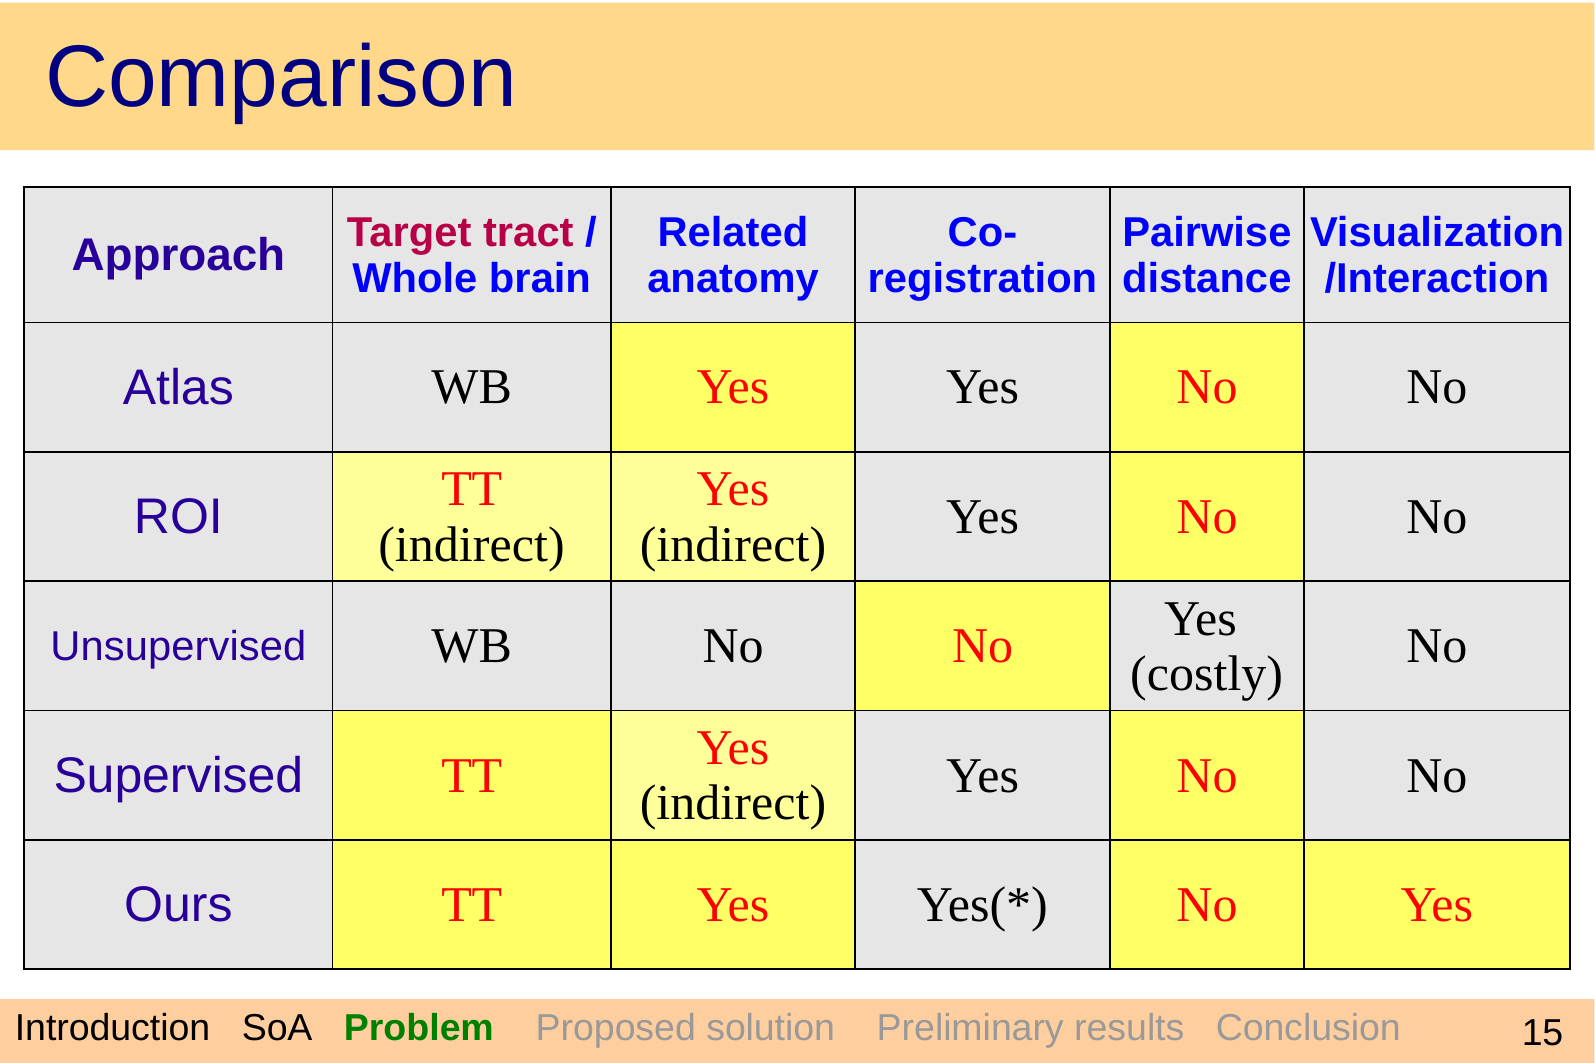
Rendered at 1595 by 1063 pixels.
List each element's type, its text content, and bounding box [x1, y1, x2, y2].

table_cell Unsupervised [25, 582, 332, 710]
table_cell ROI [25, 453, 332, 580]
table_cell Yes (indirect) [612, 453, 854, 580]
table_cell Yes [856, 453, 1109, 580]
table_header Related anatomy [612, 188, 854, 322]
table_cell No [1111, 841, 1303, 968]
table_cell WB [333, 323, 610, 451]
table_cell Yes [612, 841, 854, 968]
table_cell No [1305, 711, 1569, 839]
table_cell Yes [856, 711, 1109, 839]
table_cell Yes [612, 323, 854, 451]
text_box <number> [1377, 1003, 1579, 1063]
table_cell WB [333, 582, 610, 710]
table_cell No [1111, 453, 1303, 580]
table_cell TT [333, 711, 610, 839]
table_header Target tract / Whole brain [333, 188, 610, 322]
table_header Visualization/Interaction [1305, 188, 1569, 322]
table_cell TT [333, 841, 610, 968]
table_cell Supervised [25, 711, 332, 839]
table_cell No [1305, 323, 1569, 451]
table_header Approach [25, 188, 332, 322]
table_cell Yes [856, 323, 1109, 451]
table_cell No [1111, 323, 1303, 451]
title Comparison [0, 2, 1595, 151]
table_cell TT (indirect) [333, 453, 610, 580]
table_cell Yes(*) [856, 841, 1109, 968]
table_cell No [612, 582, 854, 710]
table_header Co-registration [856, 188, 1109, 322]
table_cell No [1305, 582, 1569, 710]
table_cell No [1111, 711, 1303, 839]
table_cell Yes (costly) [1111, 582, 1303, 710]
table_header Pairwise distance [1111, 188, 1303, 322]
table_cell No [856, 582, 1109, 710]
table_cell No [1305, 453, 1569, 580]
table_cell Yes [1305, 841, 1569, 968]
text_box Introduction SoA Problem Proposed solution Preliminary results Conclusion [0, 999, 1595, 1063]
table_cell Atlas [25, 323, 332, 451]
table_cell Ours [25, 841, 332, 968]
table_cell Yes (indirect) [612, 711, 854, 839]
